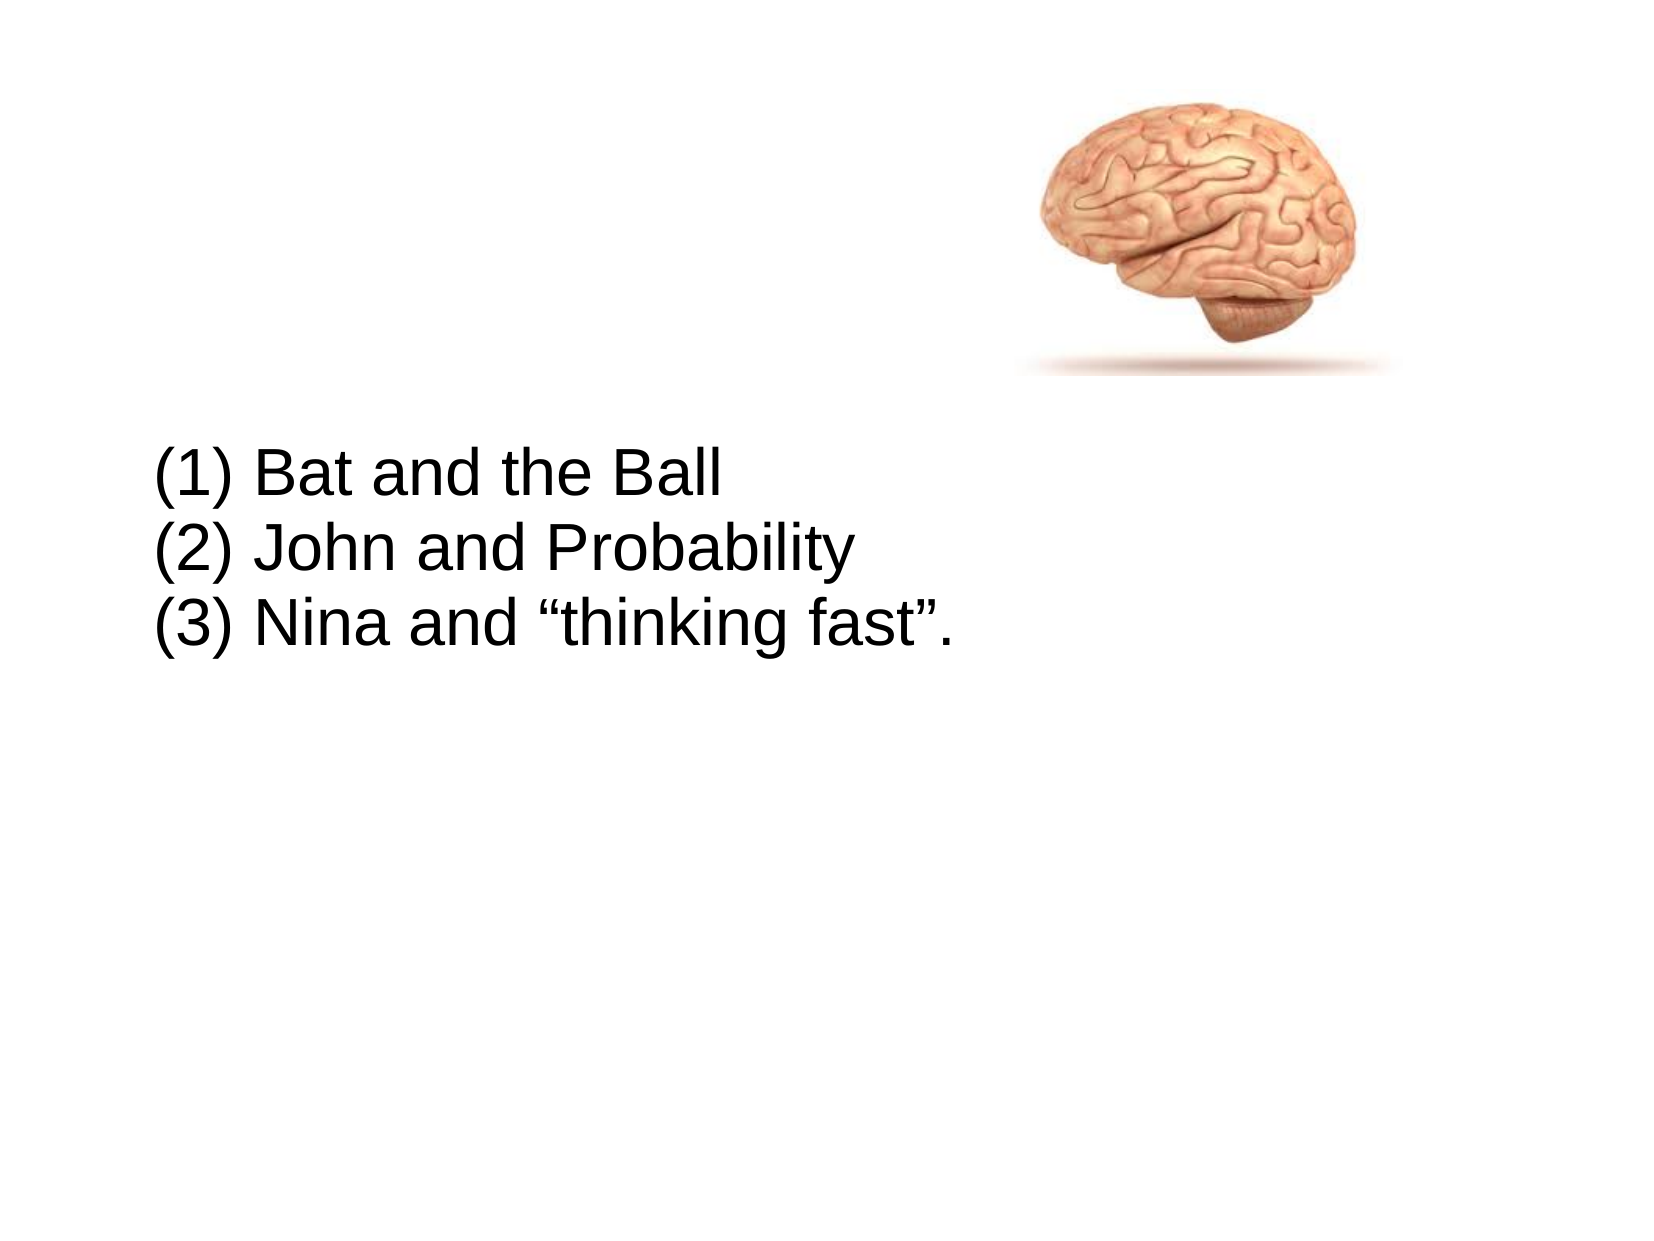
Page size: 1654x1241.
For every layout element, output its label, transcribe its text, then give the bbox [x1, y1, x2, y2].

list (1) Bat and the Ball (2) John and Probability (3) Nina and “thinking fast”. [82, 435, 1571, 721]
picture [990, 89, 1420, 376]
